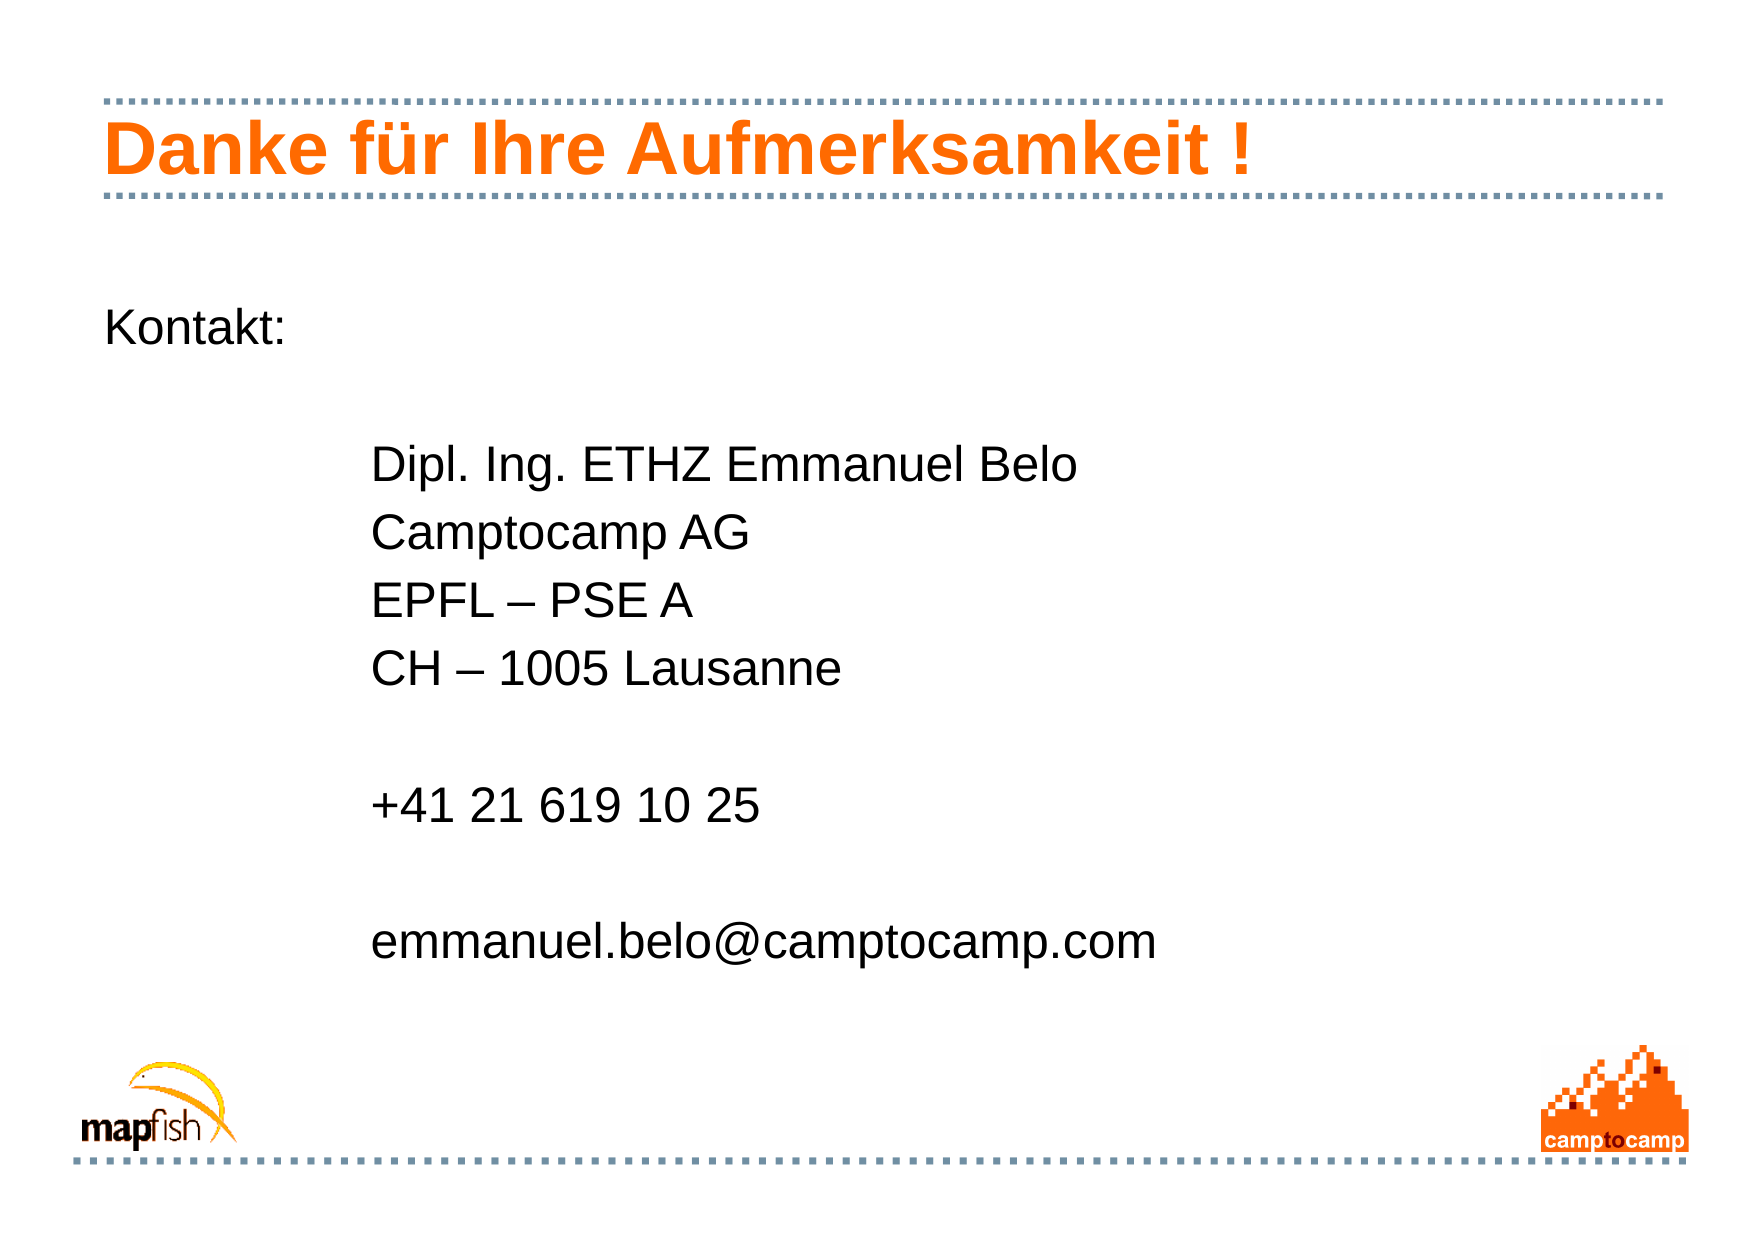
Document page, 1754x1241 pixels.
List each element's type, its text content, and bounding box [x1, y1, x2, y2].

picture [82, 1062, 237, 1151]
picture [1541, 1045, 1689, 1152]
title Danke für Ihre Aufmerksamkeit ! [103, 104, 1660, 193]
list Kontakt: Dipl. Ing. ETHZ Emmanuel Belo Camptocamp AG EPFL – PSE A CH – 1005 Lausanne +41 21 619 10 25 emmanuel.belo@camptocamp.com [103, 231, 1660, 1044]
